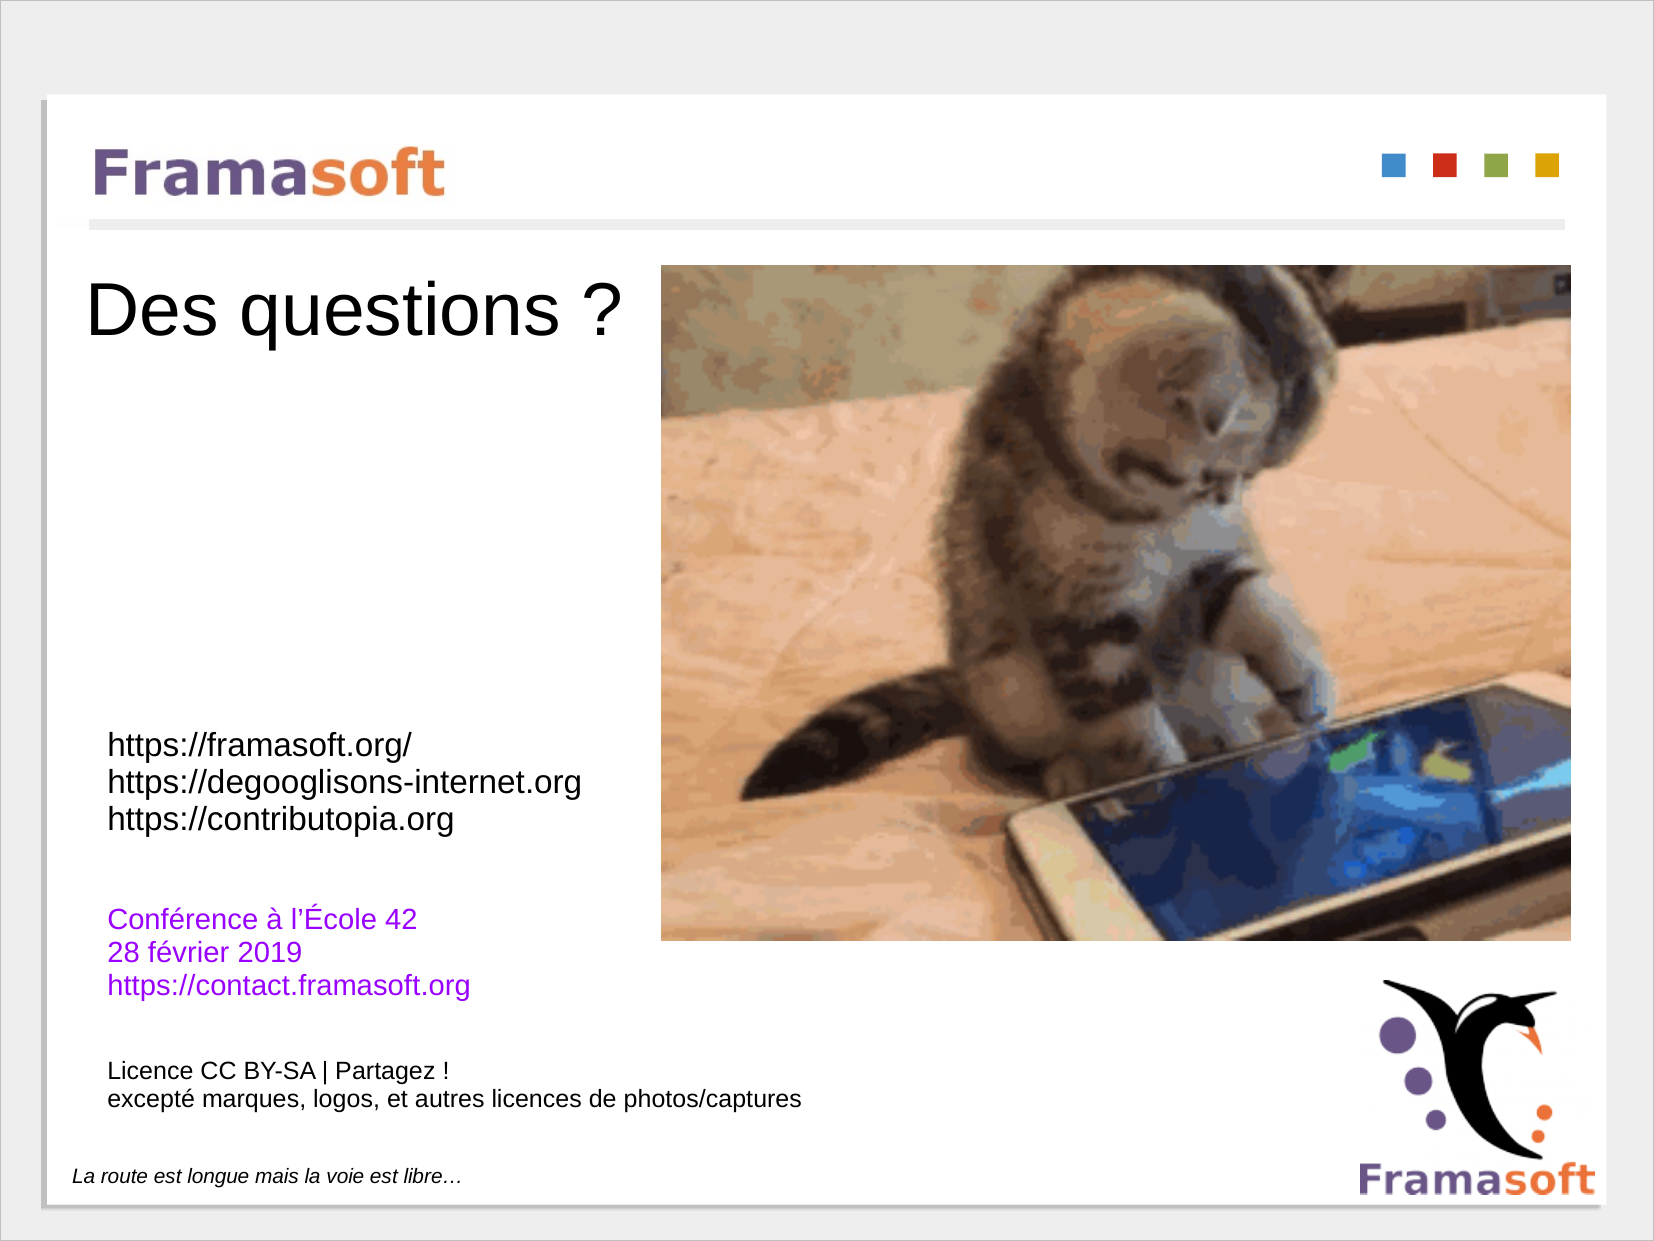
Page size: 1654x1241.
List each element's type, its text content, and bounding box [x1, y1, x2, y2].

picture [54, 104, 508, 225]
text_box La route est longue mais la voie est libre… [57, 1157, 591, 1241]
picture [661, 265, 1571, 941]
text_box https://framasoft.org/ https://degooglisons-internet.org https://contributopia.org Conférence à l’École 42 28 février 2019 https://contact.framasoft.org Licence CC BY-SA | Partagez ! excepté marques, logos, et autres licences de photos/captures [92, 236, 1595, 1122]
text_box [0, 0, 1654, 1241]
text_box Des questions ? [70, 259, 640, 443]
picture [1360, 1122, 1595, 1195]
